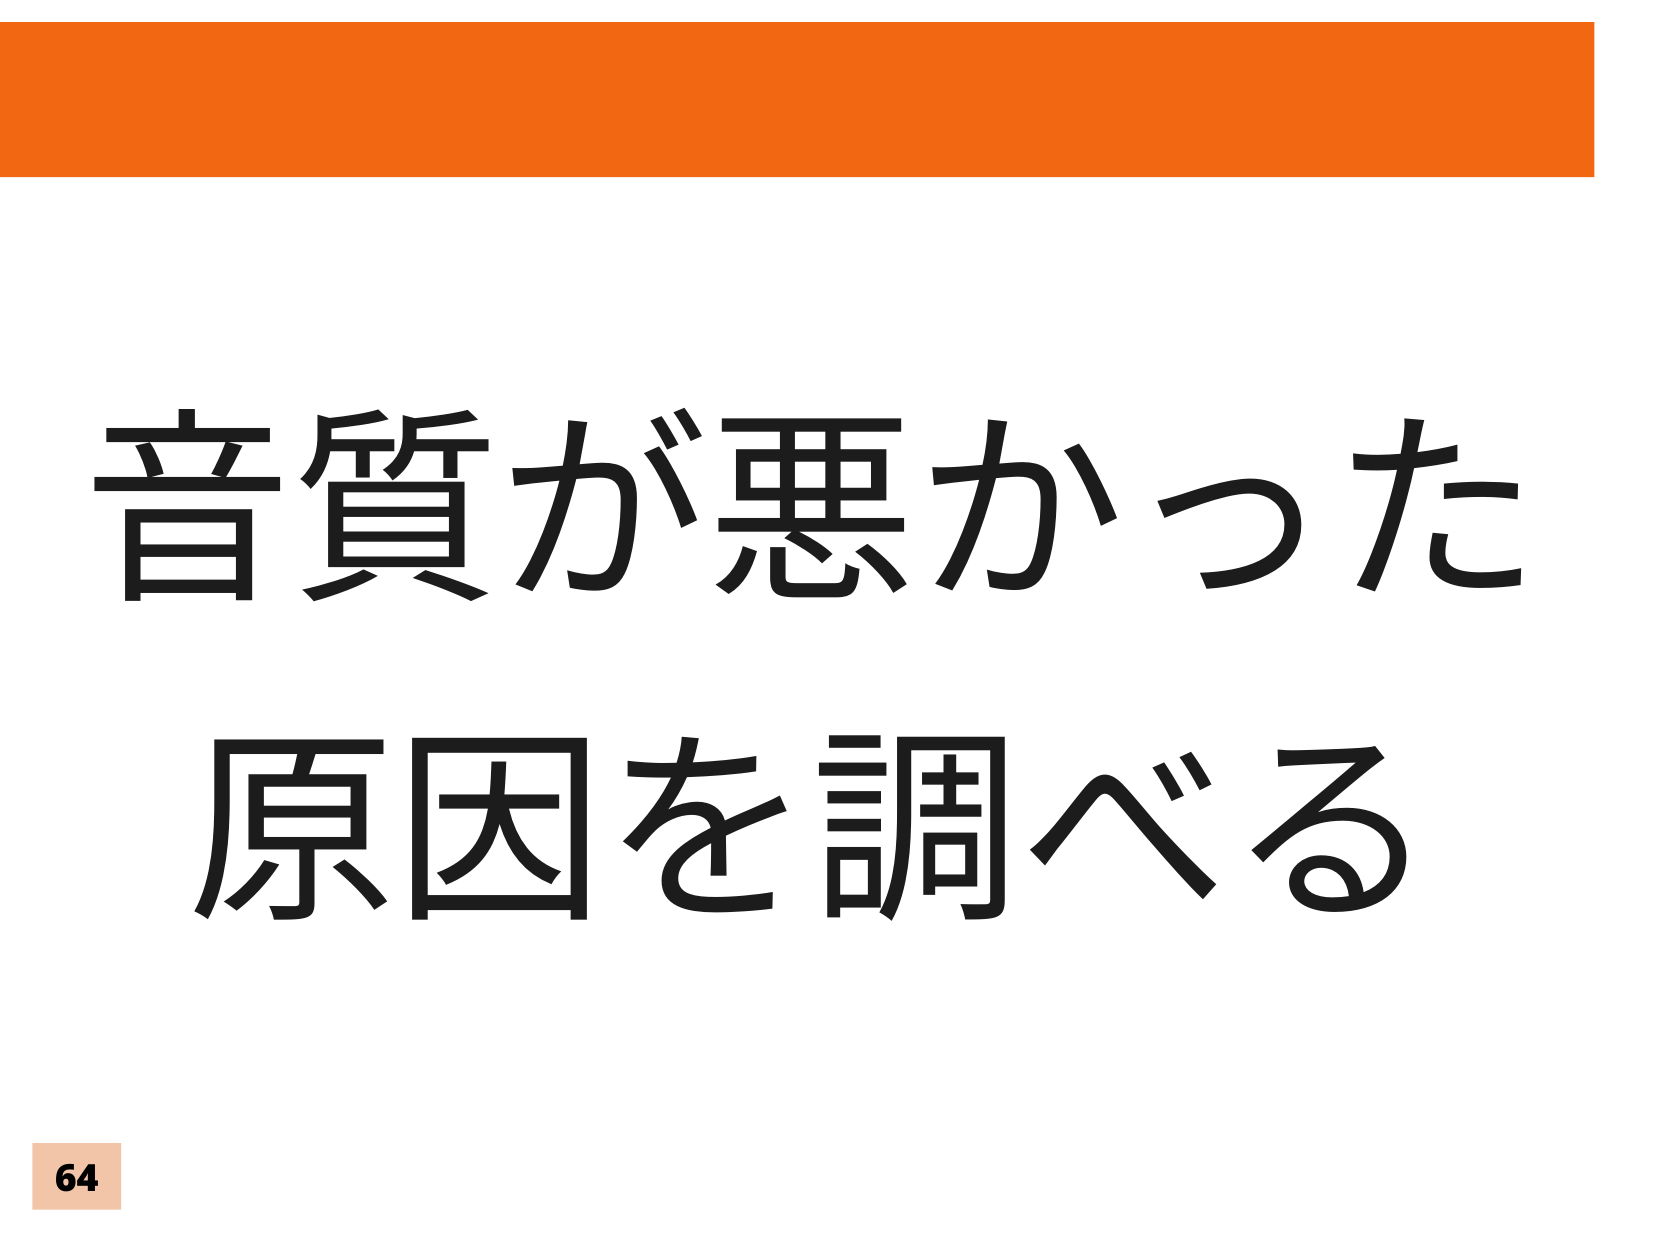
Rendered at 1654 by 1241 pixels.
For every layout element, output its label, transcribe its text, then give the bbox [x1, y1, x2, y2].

list 音質が悪かった 原因を調べる [59, 201, 1565, 1105]
